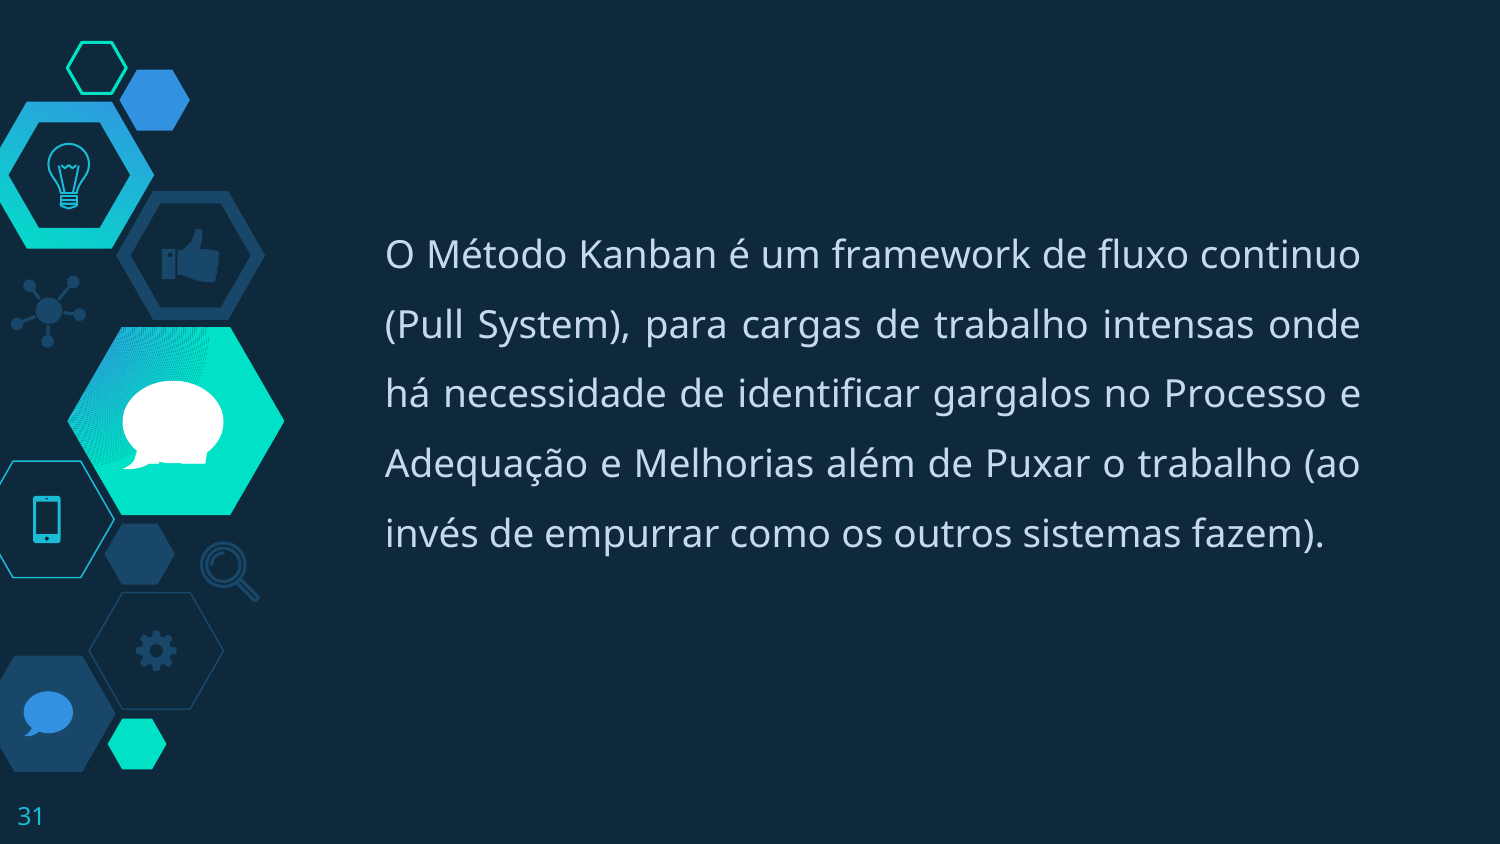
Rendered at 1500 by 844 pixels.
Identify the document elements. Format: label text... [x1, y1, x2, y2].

list O Método Kanban é um framework de fluxo continuo (Pull System), para cargas de trabalho intensas onde há necessidade de identificar gargalos no Processo e Adequação e Melhorias além de Puxar o trabalho (ao invés de empurrar como os outros sistemas fazem). [346, 164, 1378, 598]
text_box 31 [2, 785, 93, 844]
text_box [122, 380, 223, 469]
